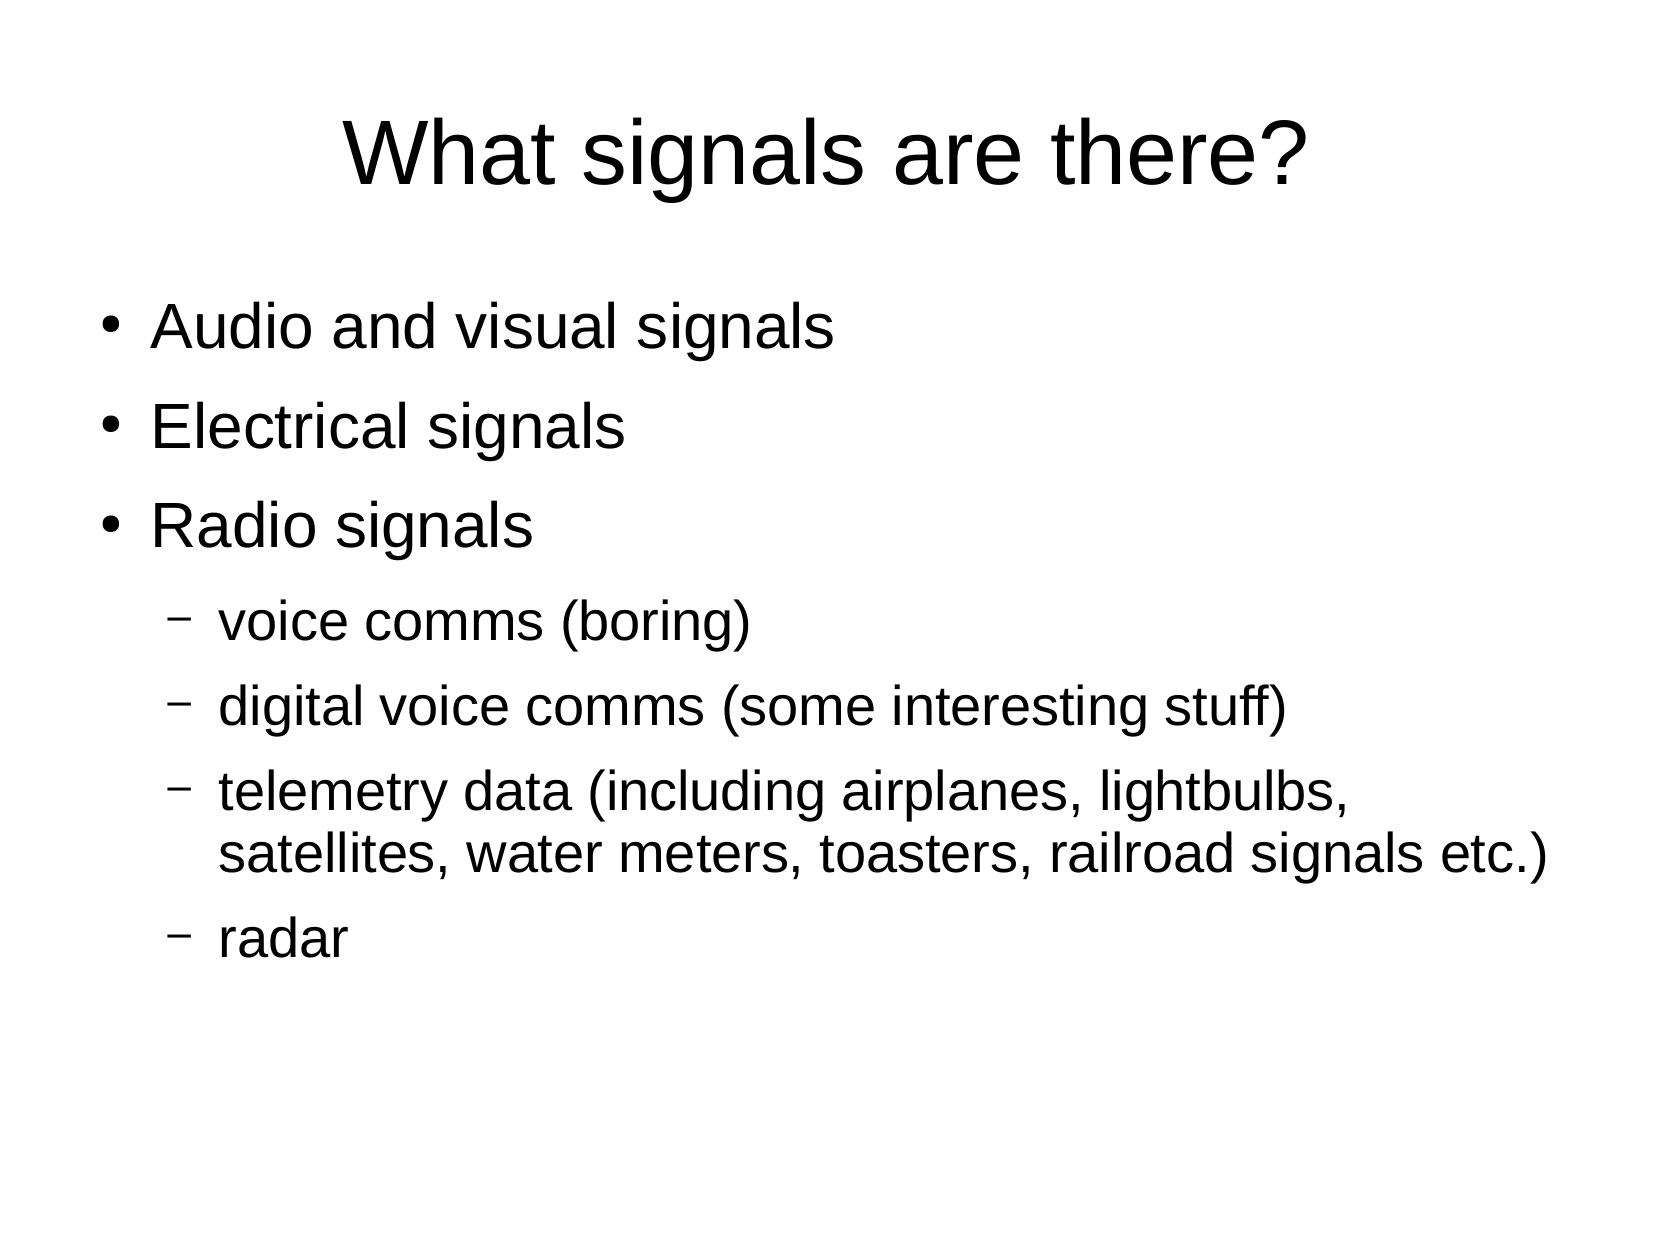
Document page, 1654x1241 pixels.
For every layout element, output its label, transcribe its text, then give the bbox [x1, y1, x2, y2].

title What signals are there? [82, 49, 1571, 257]
list Audio and visual signals Electrical signals Radio signals voice comms (boring) digital voice comms (some interesting stuff) telemetry data (including airplanes, lightbulbs, satellites, water meters, toasters, railroad signals etc.) radar [82, 290, 1571, 1010]
